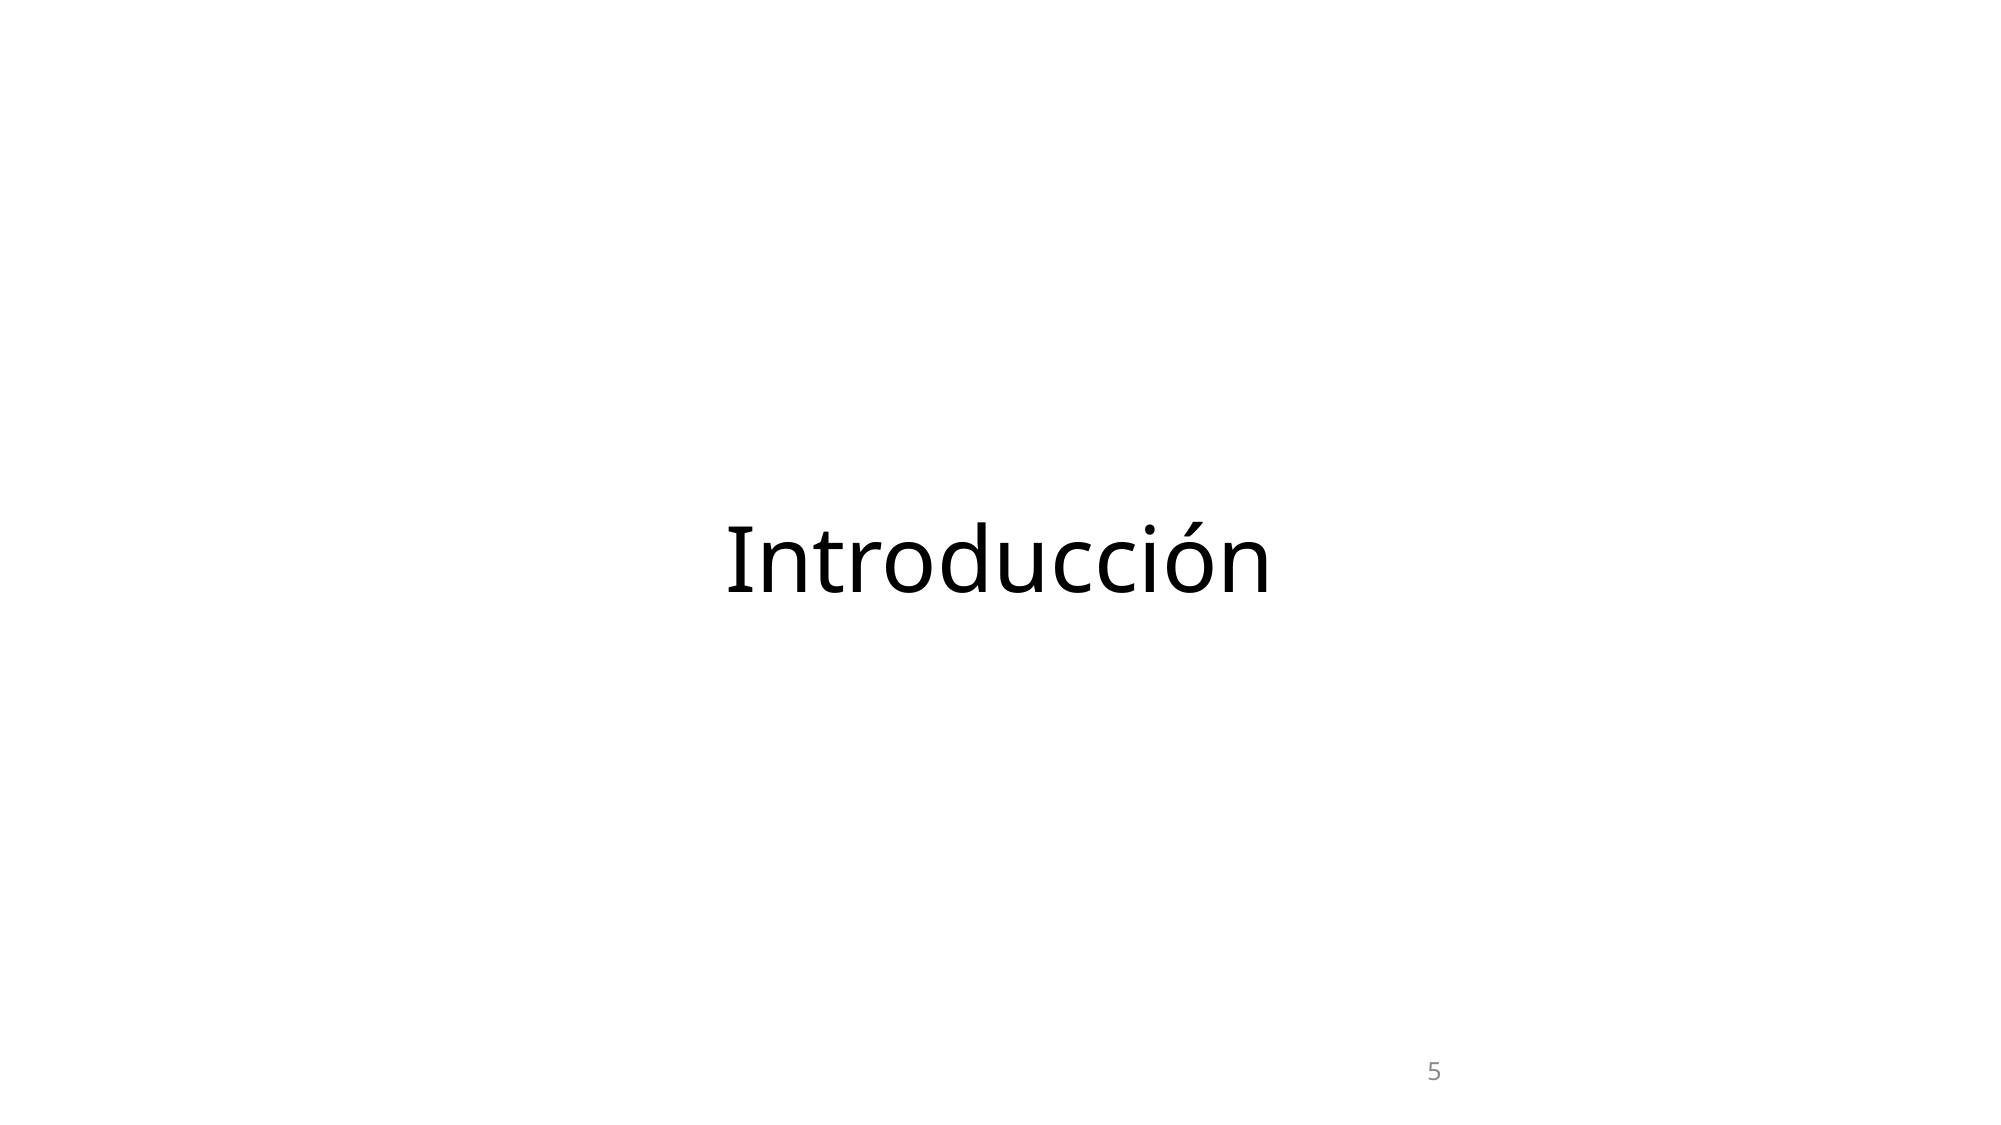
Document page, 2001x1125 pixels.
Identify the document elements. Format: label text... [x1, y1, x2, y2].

text_box 5 [1412, 1042, 1863, 1103]
title Introducción [137, 453, 1863, 672]
